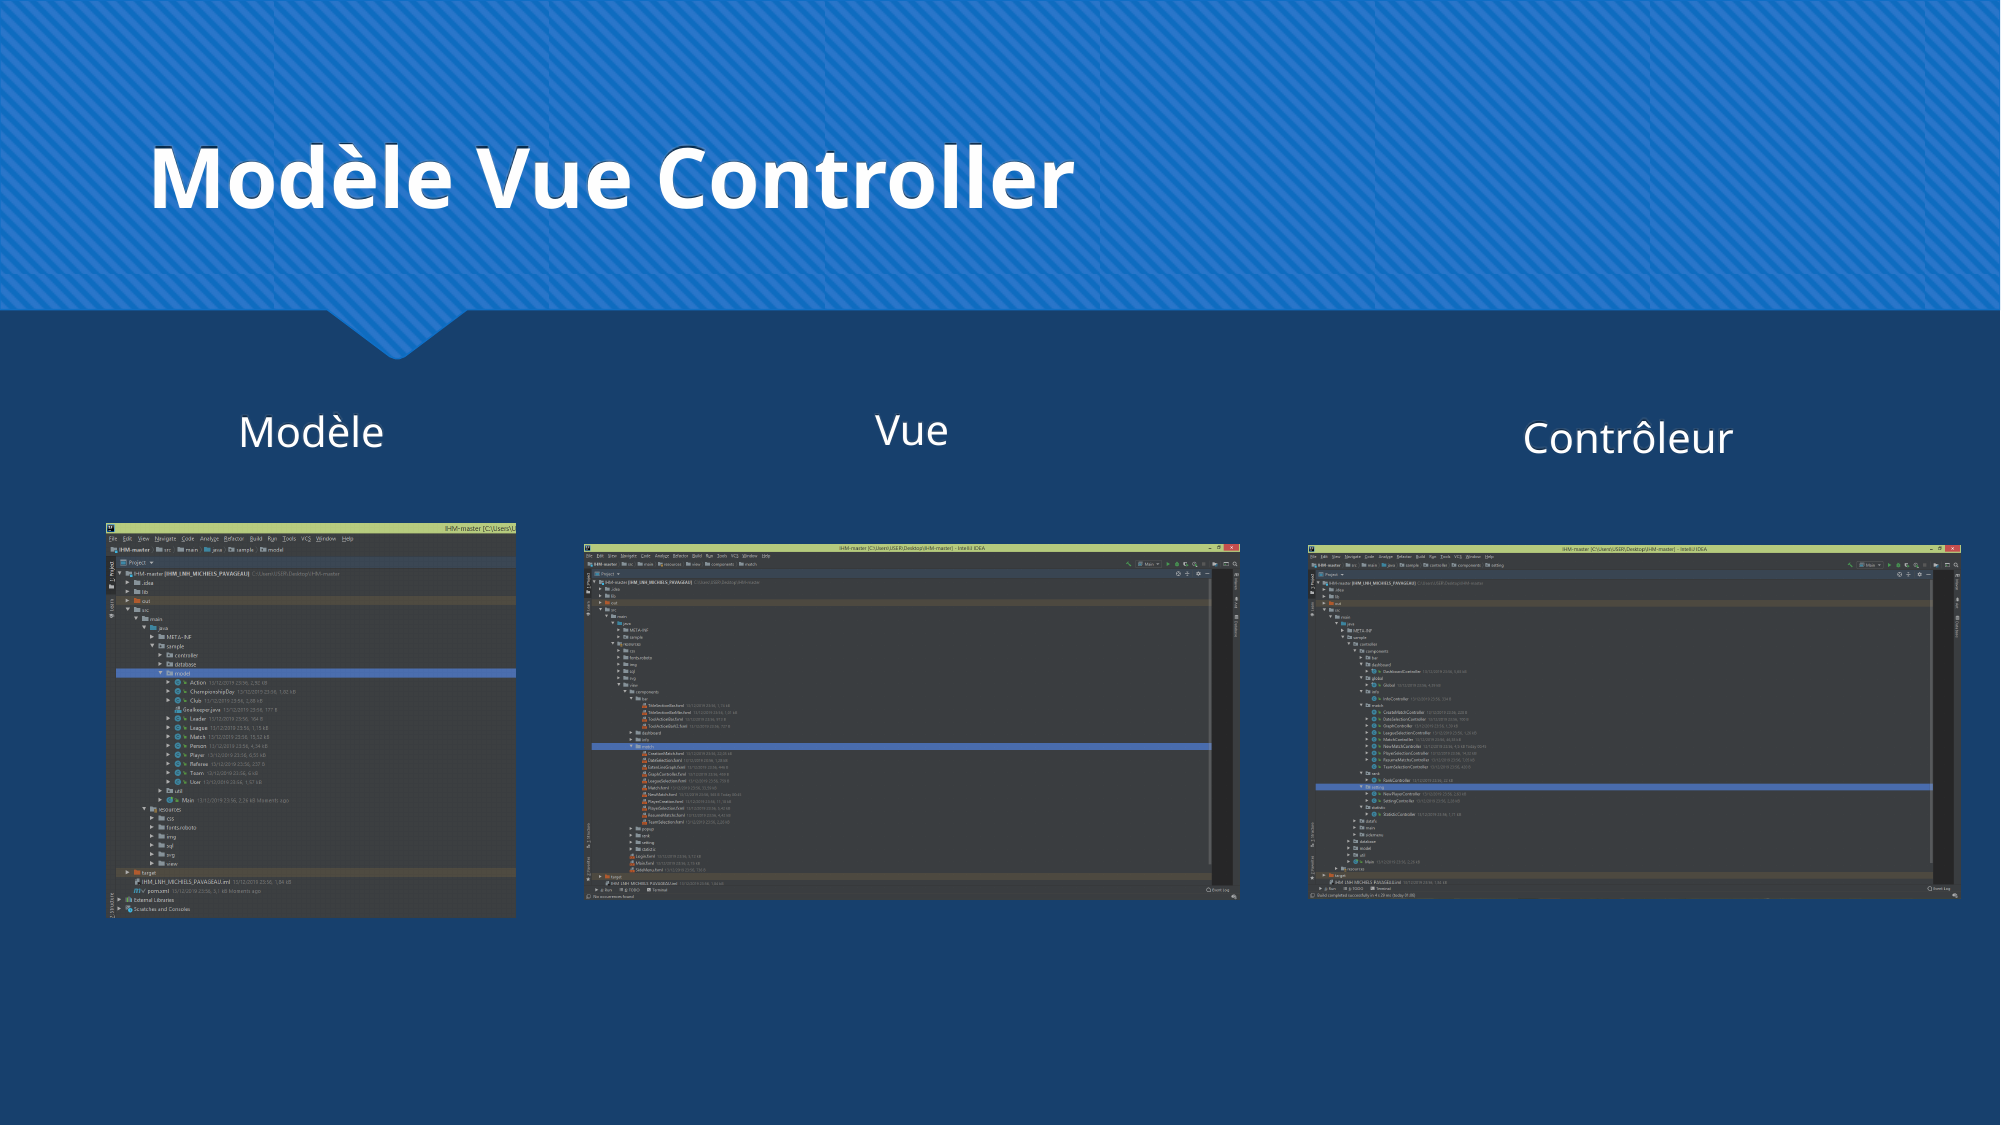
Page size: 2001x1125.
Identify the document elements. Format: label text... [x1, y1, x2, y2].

picture [584, 544, 1240, 900]
title Modèle Vue Controller [132, 73, 1868, 233]
list Contrôleur [1308, 375, 1949, 470]
picture [1308, 545, 1961, 899]
picture [106, 523, 516, 918]
list Vue [606, 367, 1218, 462]
text_box Modèle [5, 368, 618, 464]
